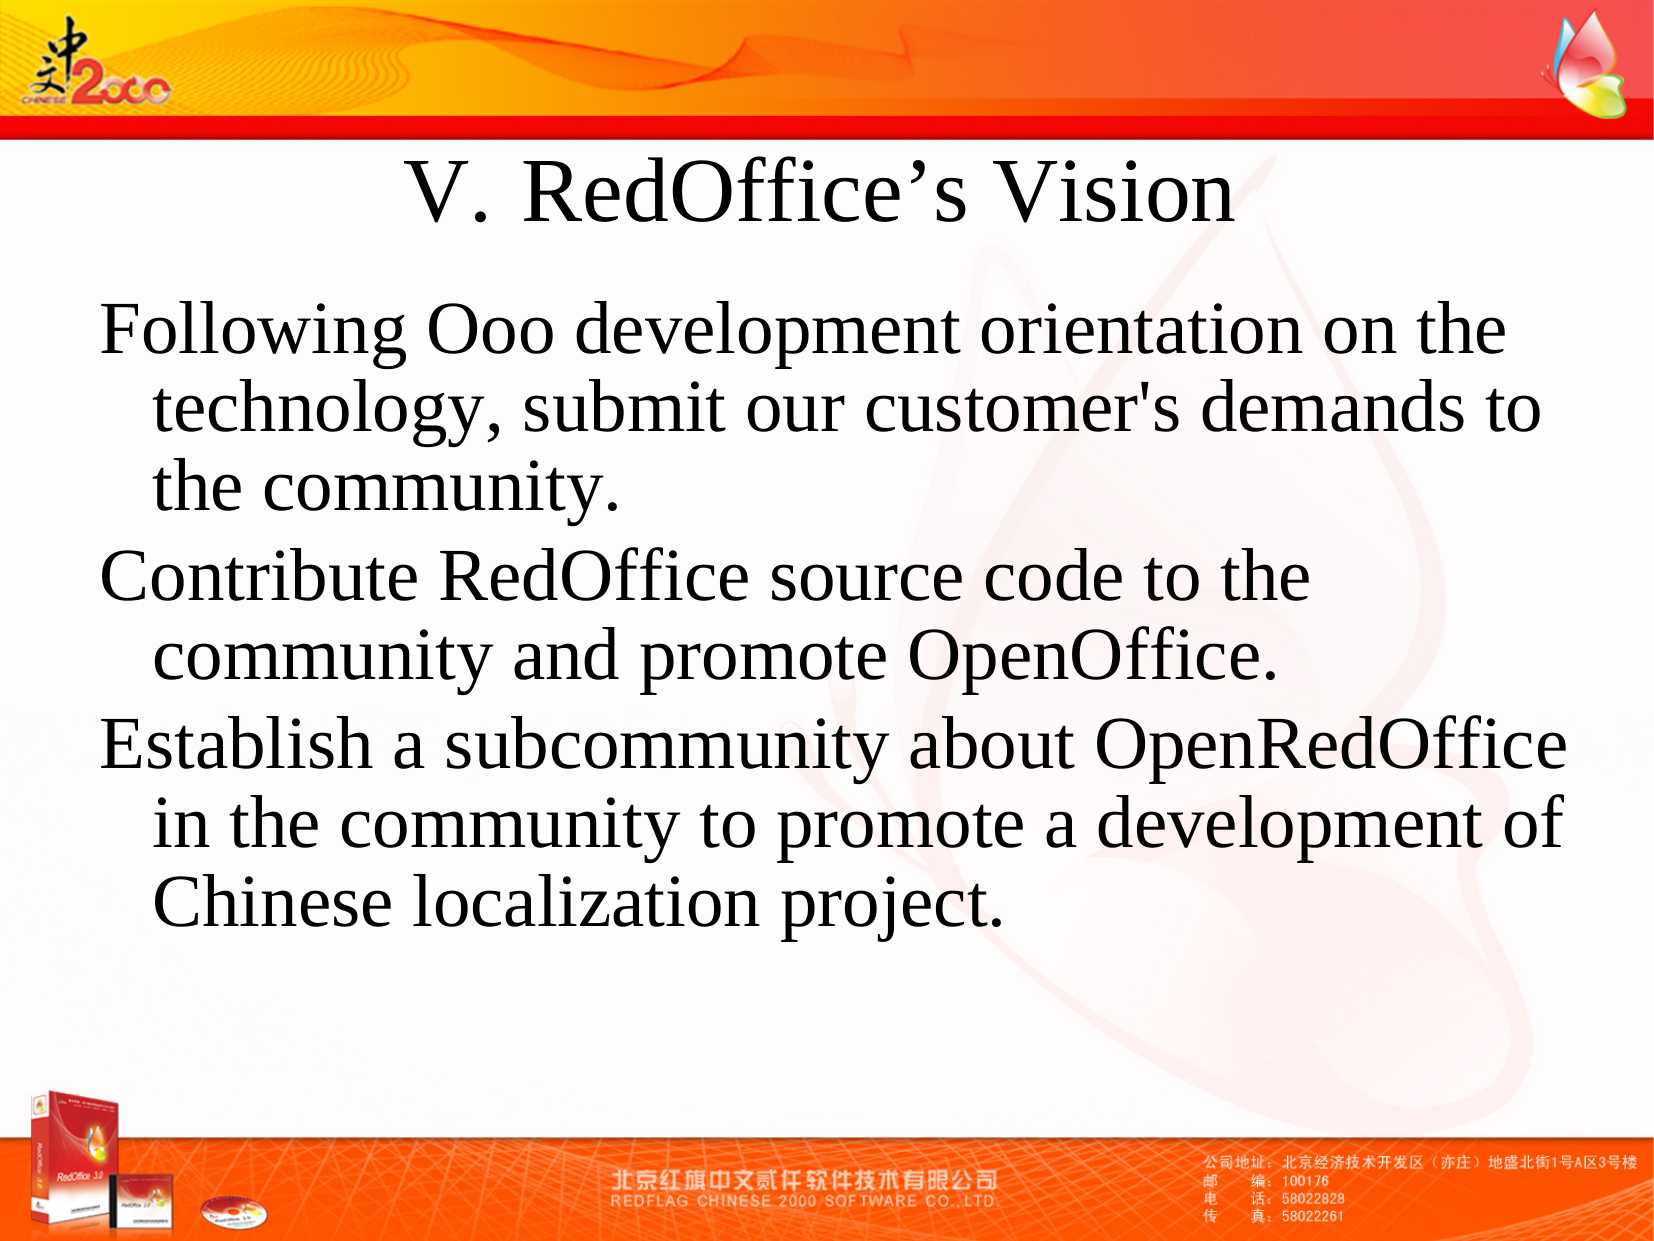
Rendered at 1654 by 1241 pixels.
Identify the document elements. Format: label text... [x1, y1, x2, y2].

title V. RedOffice’s Vision [76, 139, 1566, 245]
picture [0, 0, 1654, 1241]
list Following Ooo development orientation on the technology, submit our customer's demands to the community. Contribute RedOffice source code to the community and promote OpenOffice. Establish a subcommunity about OpenRedOffice in the community to promote a development of Chinese localization project. [82, 290, 1571, 1189]
